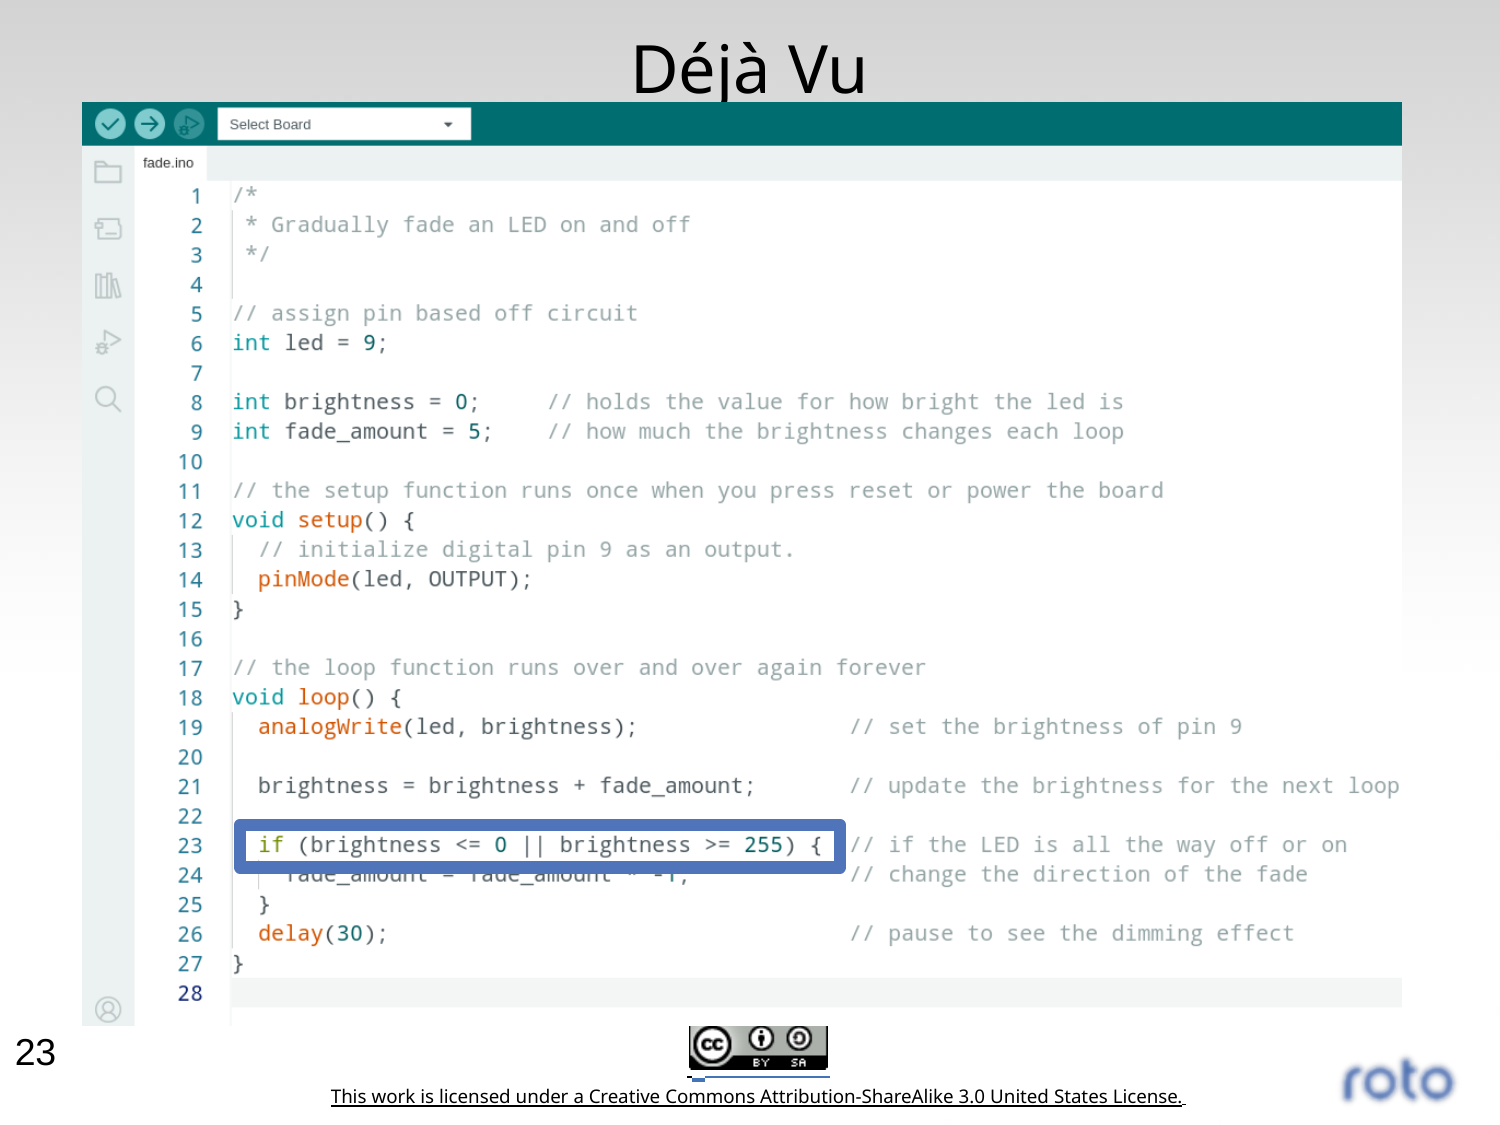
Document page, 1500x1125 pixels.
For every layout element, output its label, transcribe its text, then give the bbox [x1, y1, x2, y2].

picture [0, 0, 1500, 1125]
title Déjà Vu [112, 0, 1388, 102]
